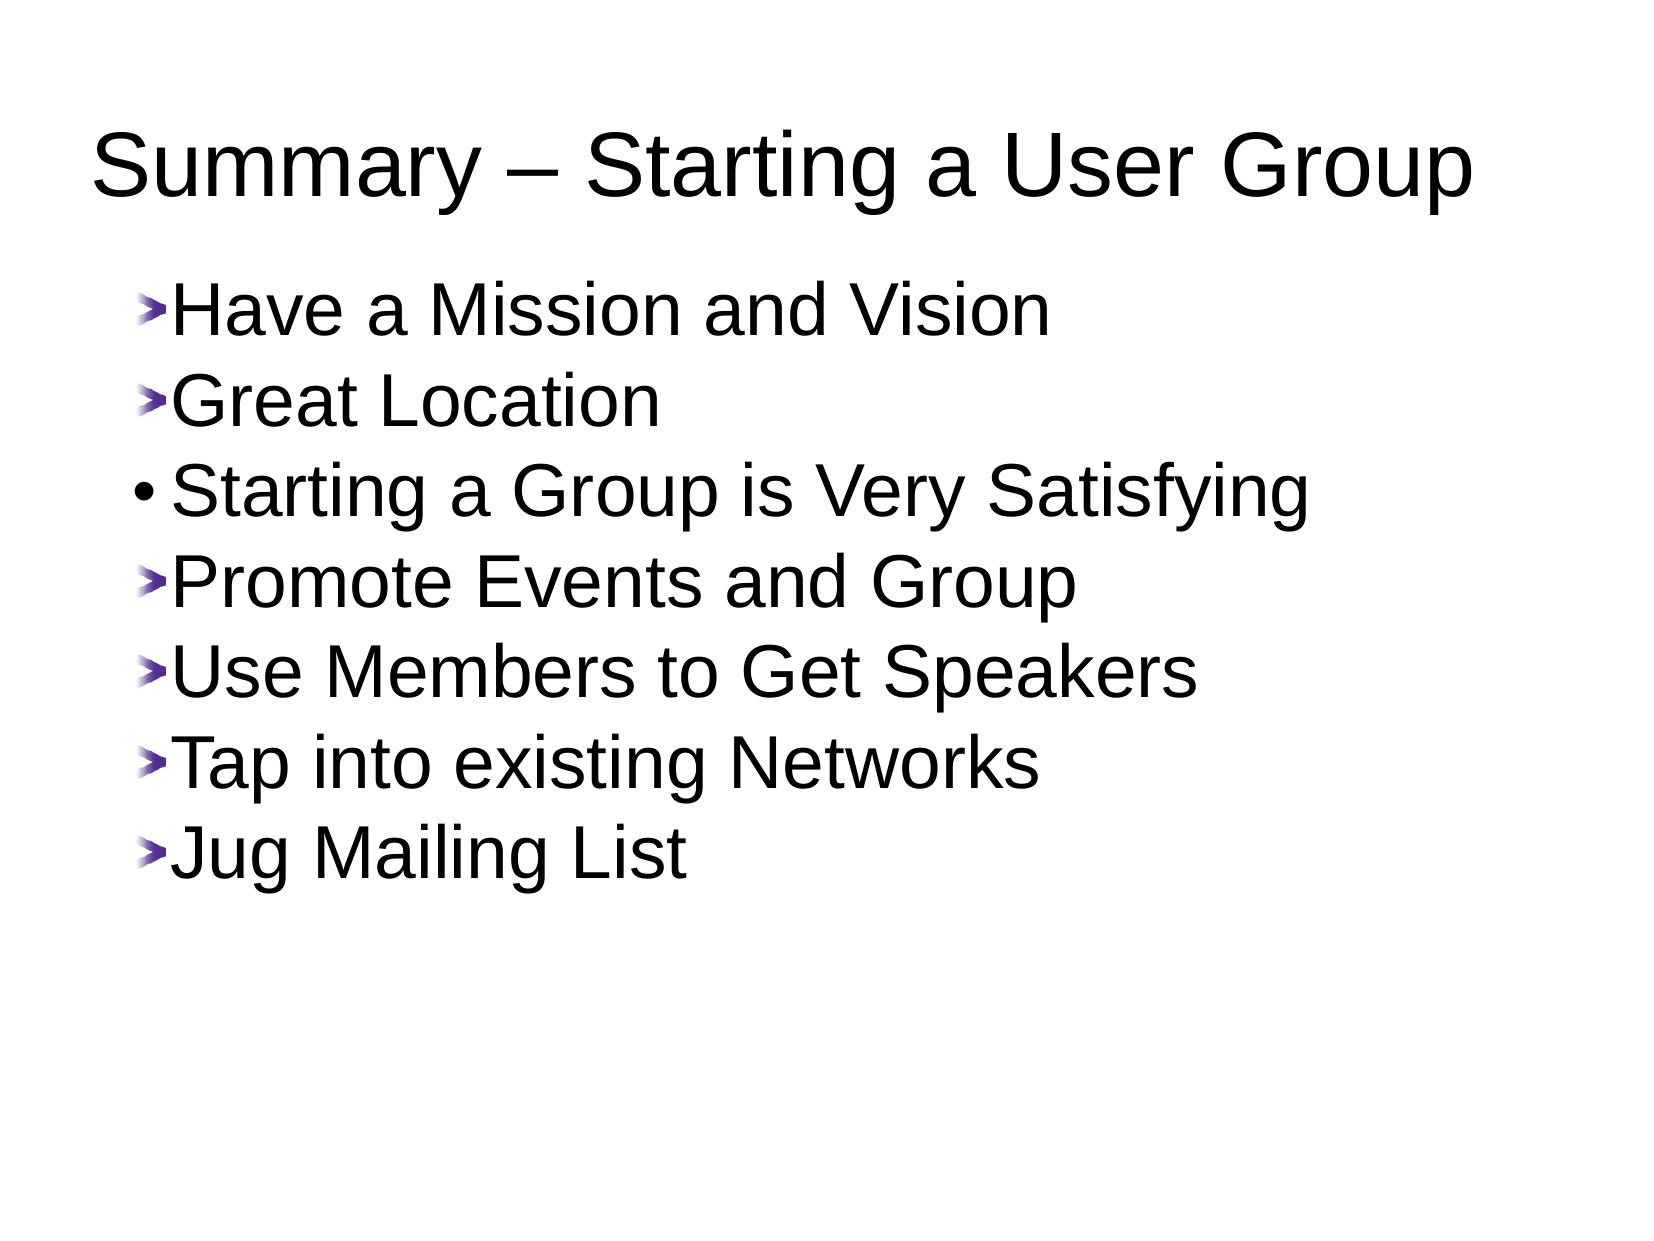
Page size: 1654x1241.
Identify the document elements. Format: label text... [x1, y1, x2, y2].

text_box Have a Mission and Vision Great Location Starting a Group is Very Satisfying Promote Events and Group Use Members to Get Speakers Tap into existing Networks Jug Mailing List [118, 265, 1477, 1241]
title Summary – Starting a User Group [60, 113, 1533, 217]
list Lean How to Start and Maintain a Successful User Group in Your Community. Tips from Leaders, Hosts, and User Group Members around Silicon Valley [98, 237, 1555, 1137]
